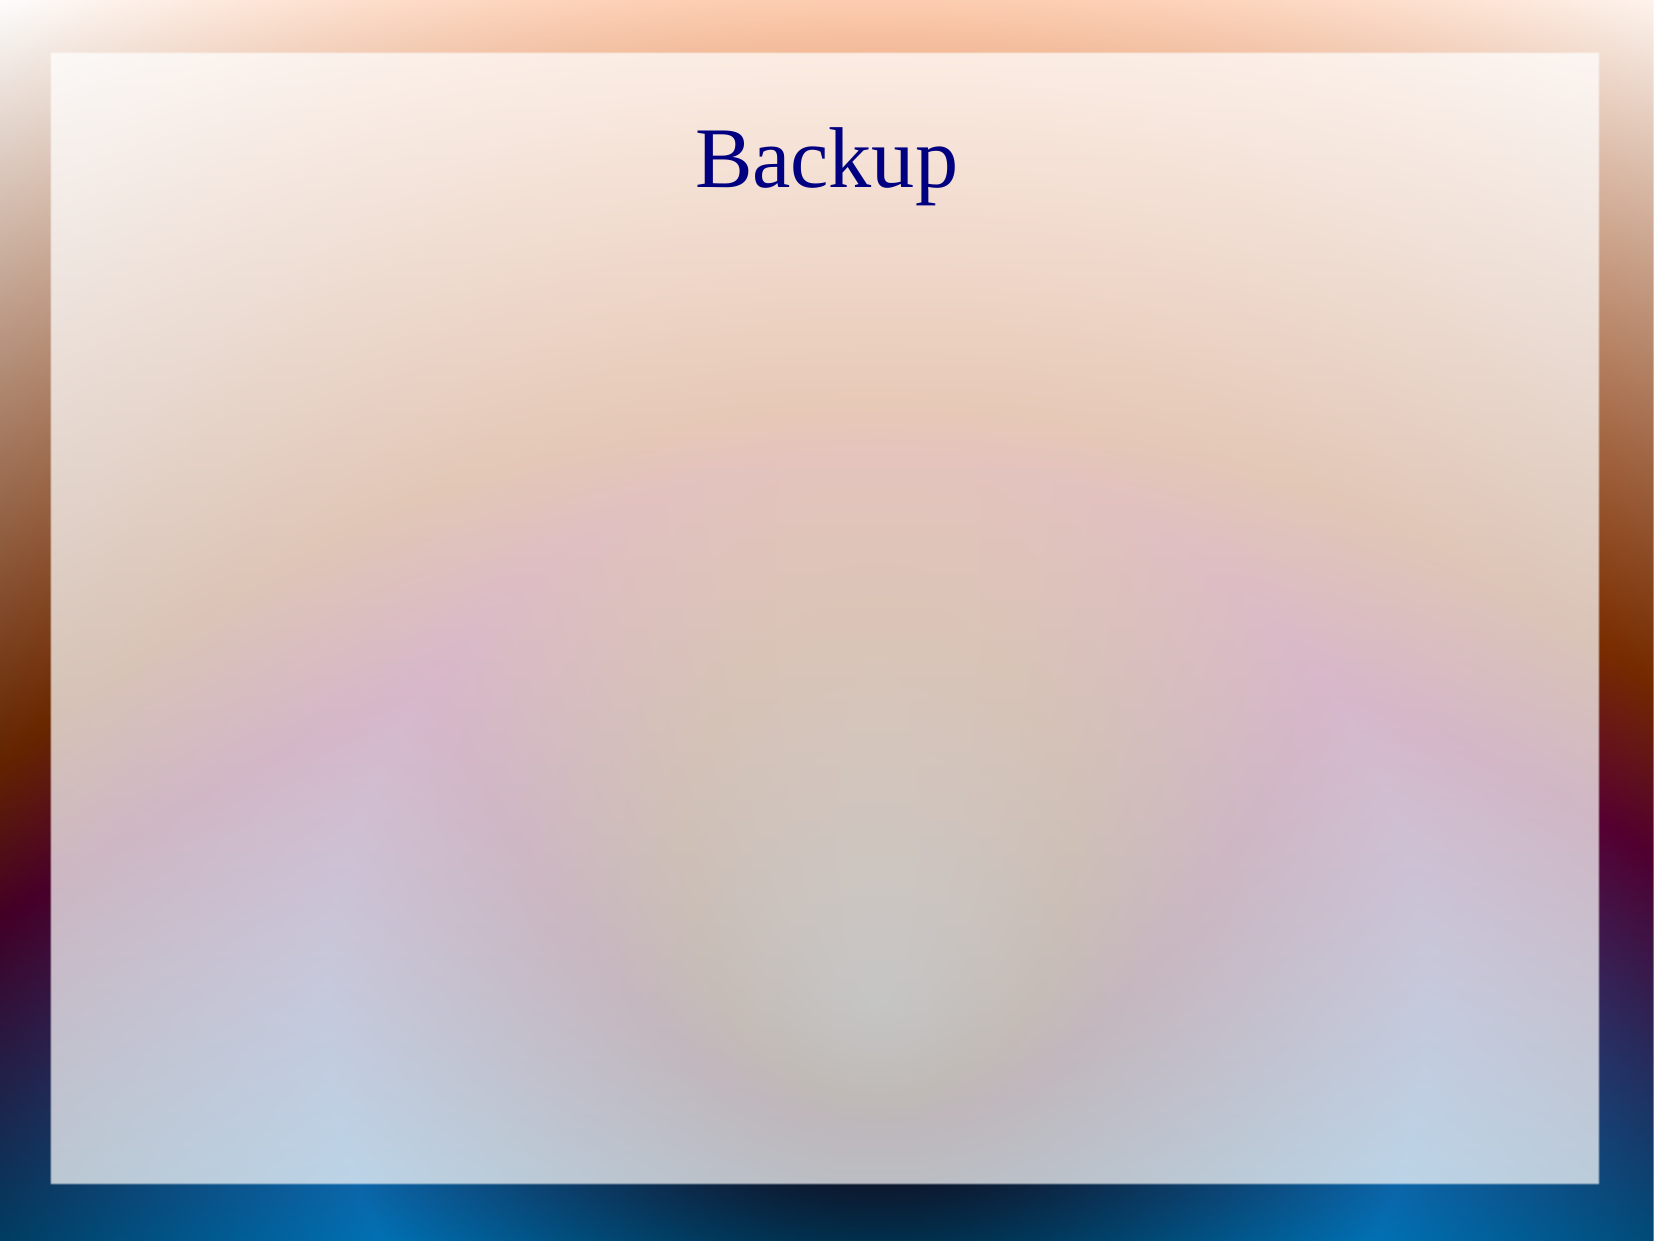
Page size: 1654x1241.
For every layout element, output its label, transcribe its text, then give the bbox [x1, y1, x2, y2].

title Backup [82, 55, 1571, 263]
picture [0, 0, 1654, 1241]
